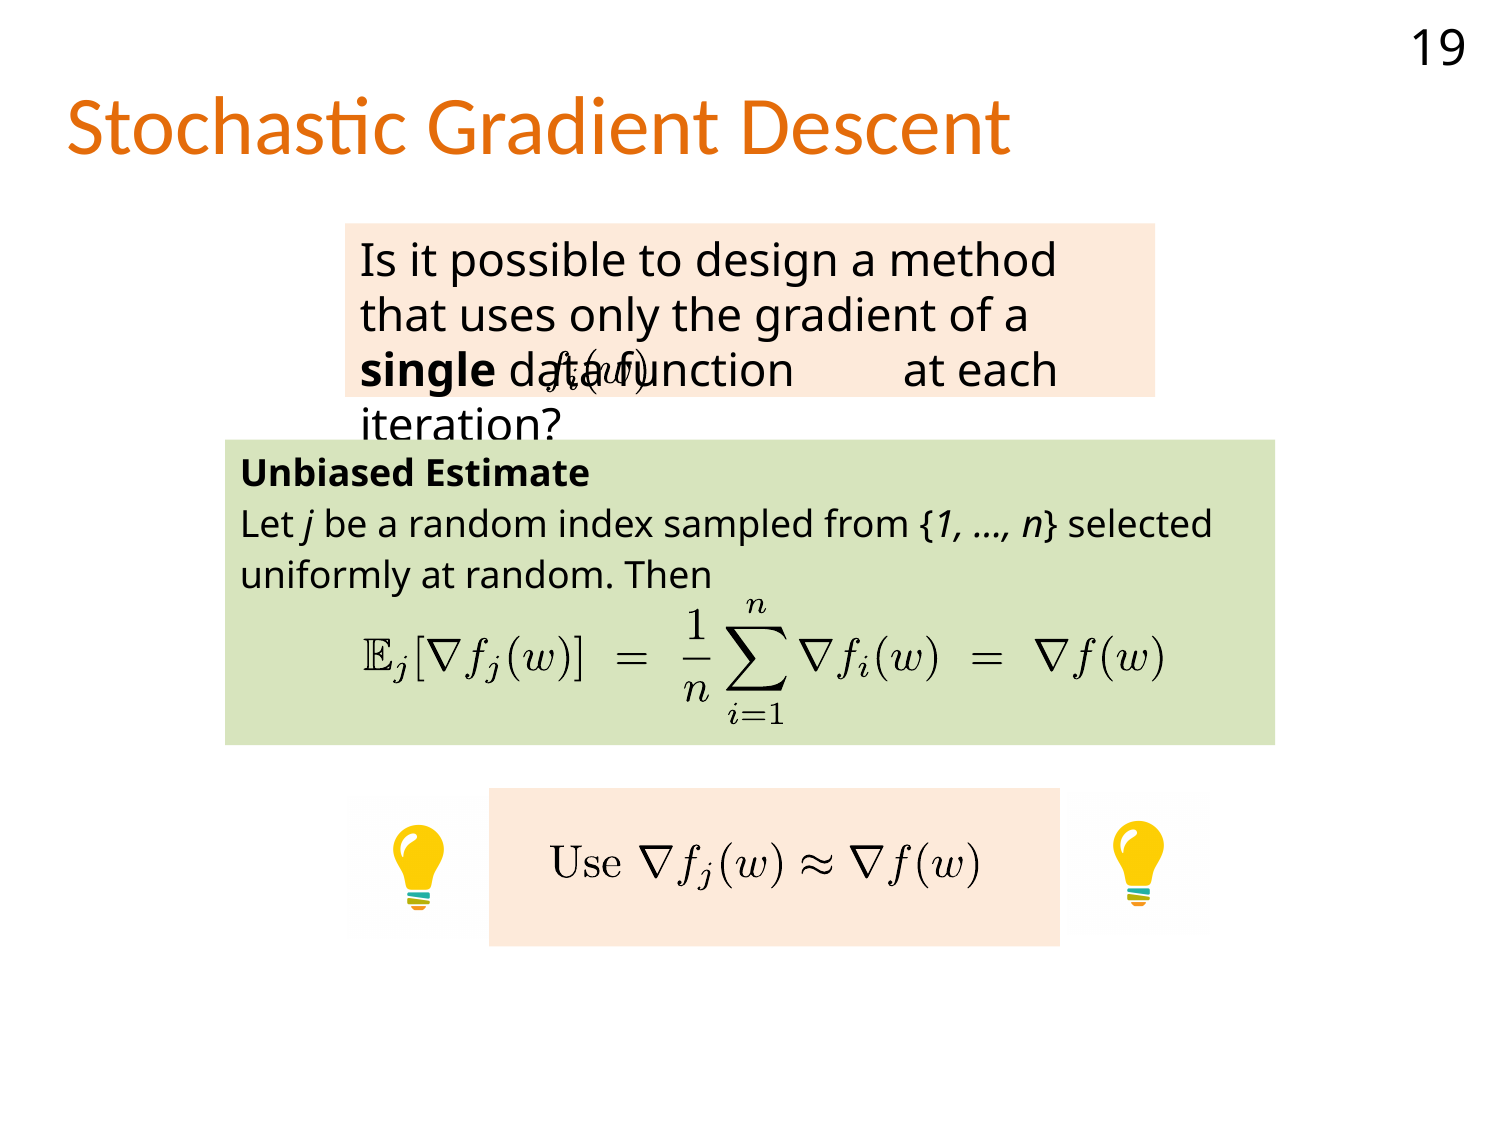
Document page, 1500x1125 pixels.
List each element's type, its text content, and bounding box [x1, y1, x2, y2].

text_box [489, 788, 1060, 947]
text_box Unbiased Estimate Let j be a random index sampled from {1, …, n} selected uniformly at random. Then [225, 439, 1276, 746]
picture [347, 796, 489, 939]
text_box [543, 348, 651, 395]
picture [1067, 792, 1210, 935]
text_box Stochastic Gradient Descent [51, 27, 1432, 215]
text_box [362, 598, 1167, 725]
text_box Is it possible to design a method that uses only the gradient of a single data function at each iteration? [345, 223, 1156, 397]
